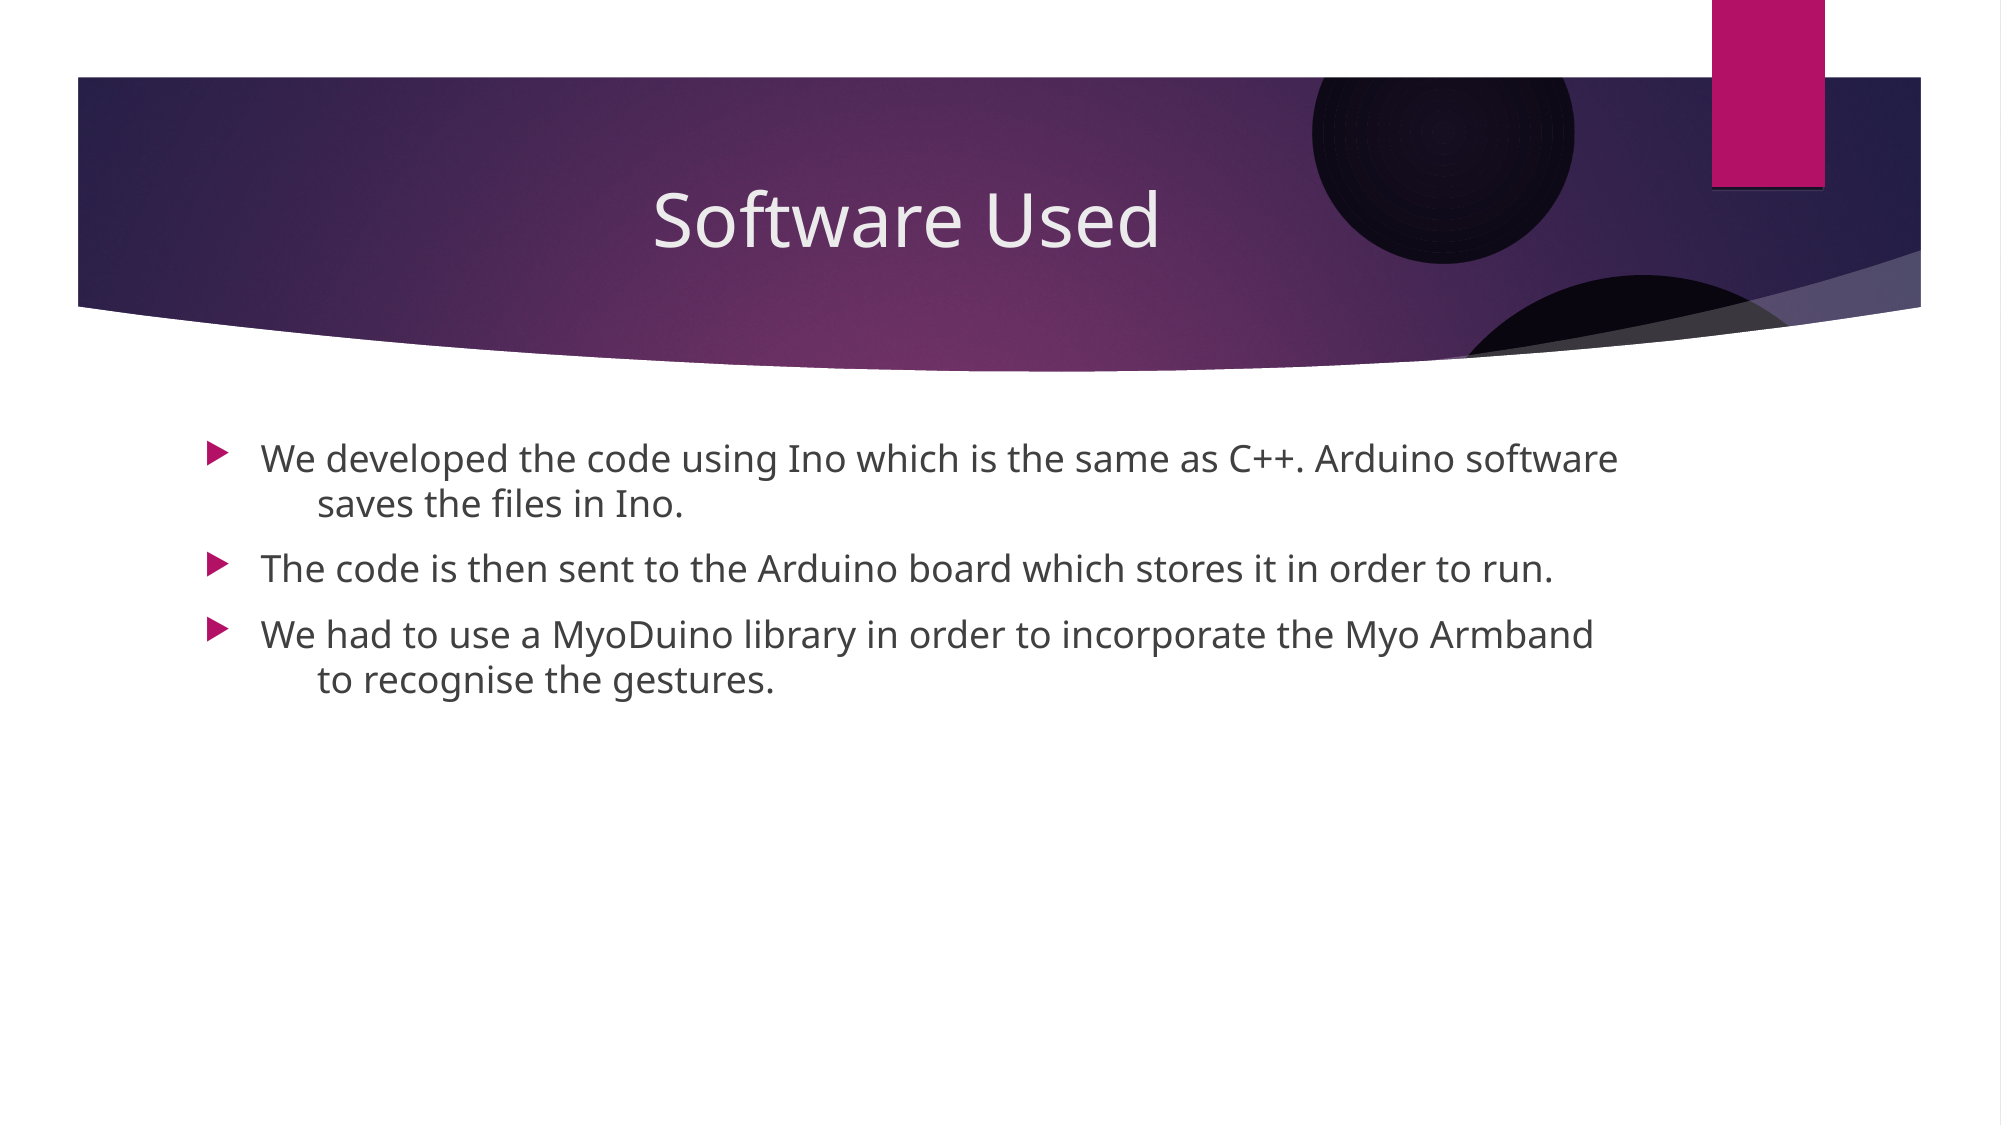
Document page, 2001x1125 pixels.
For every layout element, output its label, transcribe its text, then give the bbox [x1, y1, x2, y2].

list We developed the code using Ino which is the same as C++. Arduino software saves the files in Ino. The code is then sent to the Arduino board which stores it in order to run. We had to use a MyoDuino library in order to incorporate the Myo Armband to recognise the gestures. [189, 427, 1638, 988]
title Software Used [189, 159, 1627, 276]
